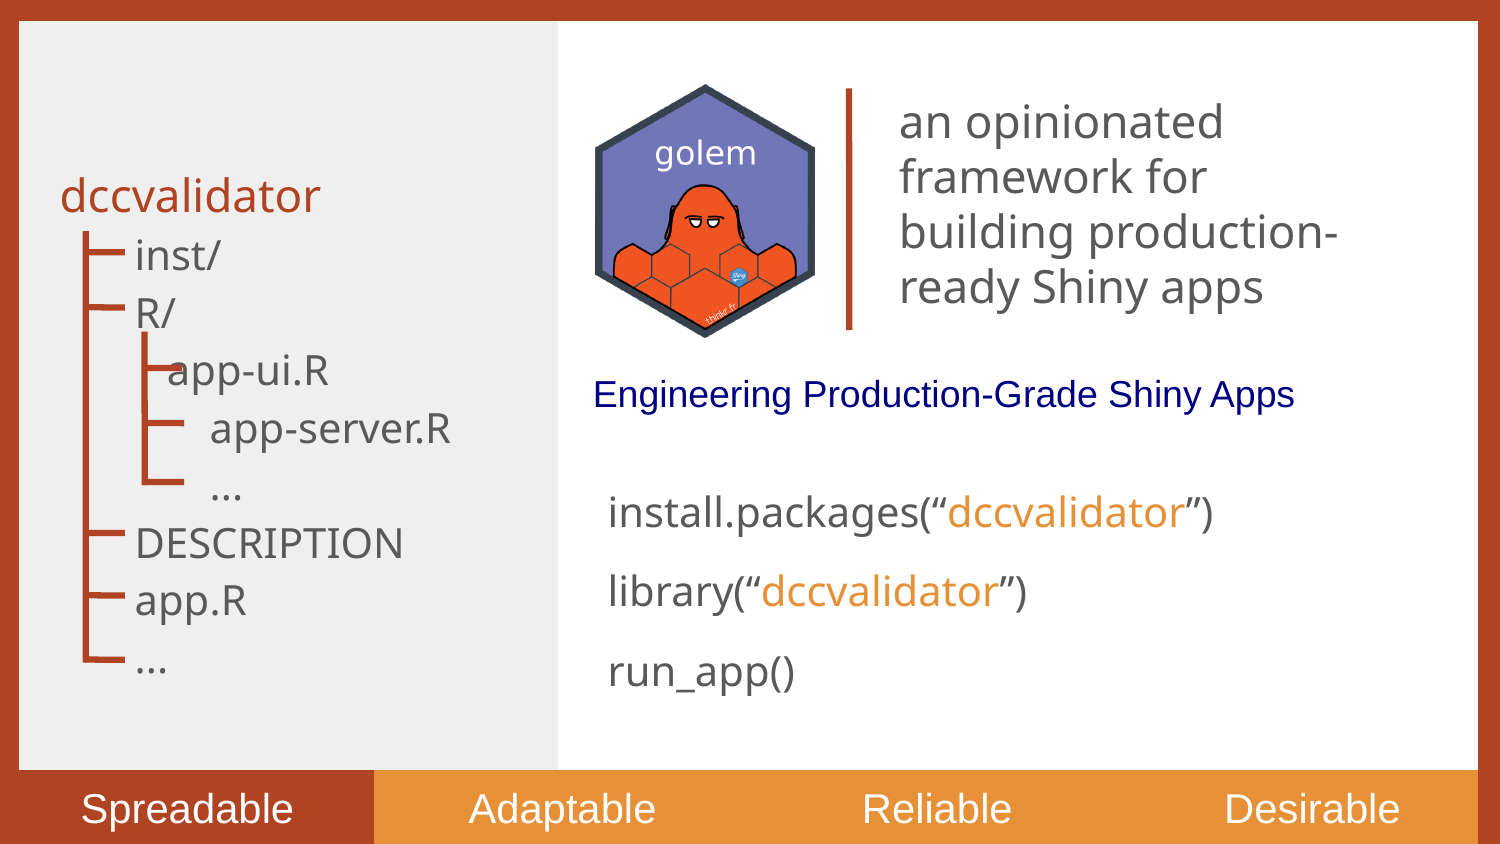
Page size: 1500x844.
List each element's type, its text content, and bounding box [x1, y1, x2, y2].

text_box dccvalidator inst/ R/ app-ui.R app-server.R ... DESCRIPTION app.R ... [44, 151, 542, 697]
text_box Engineering Production-Grade Shiny Apps [577, 355, 1382, 431]
text_box an opinionated framework for building production-ready Shiny apps [884, 77, 1382, 328]
text_box install.packages(“dccvalidator”) library(“dccvalidator”) run_app() [592, 470, 1428, 711]
text_box Reliable [749, 770, 1124, 844]
text_box Spreadable [19, 770, 374, 844]
text_box Adaptable [374, 770, 749, 844]
text_box [0, 0, 1500, 844]
picture [595, 84, 815, 338]
text_box Desirable [1124, 770, 1478, 844]
